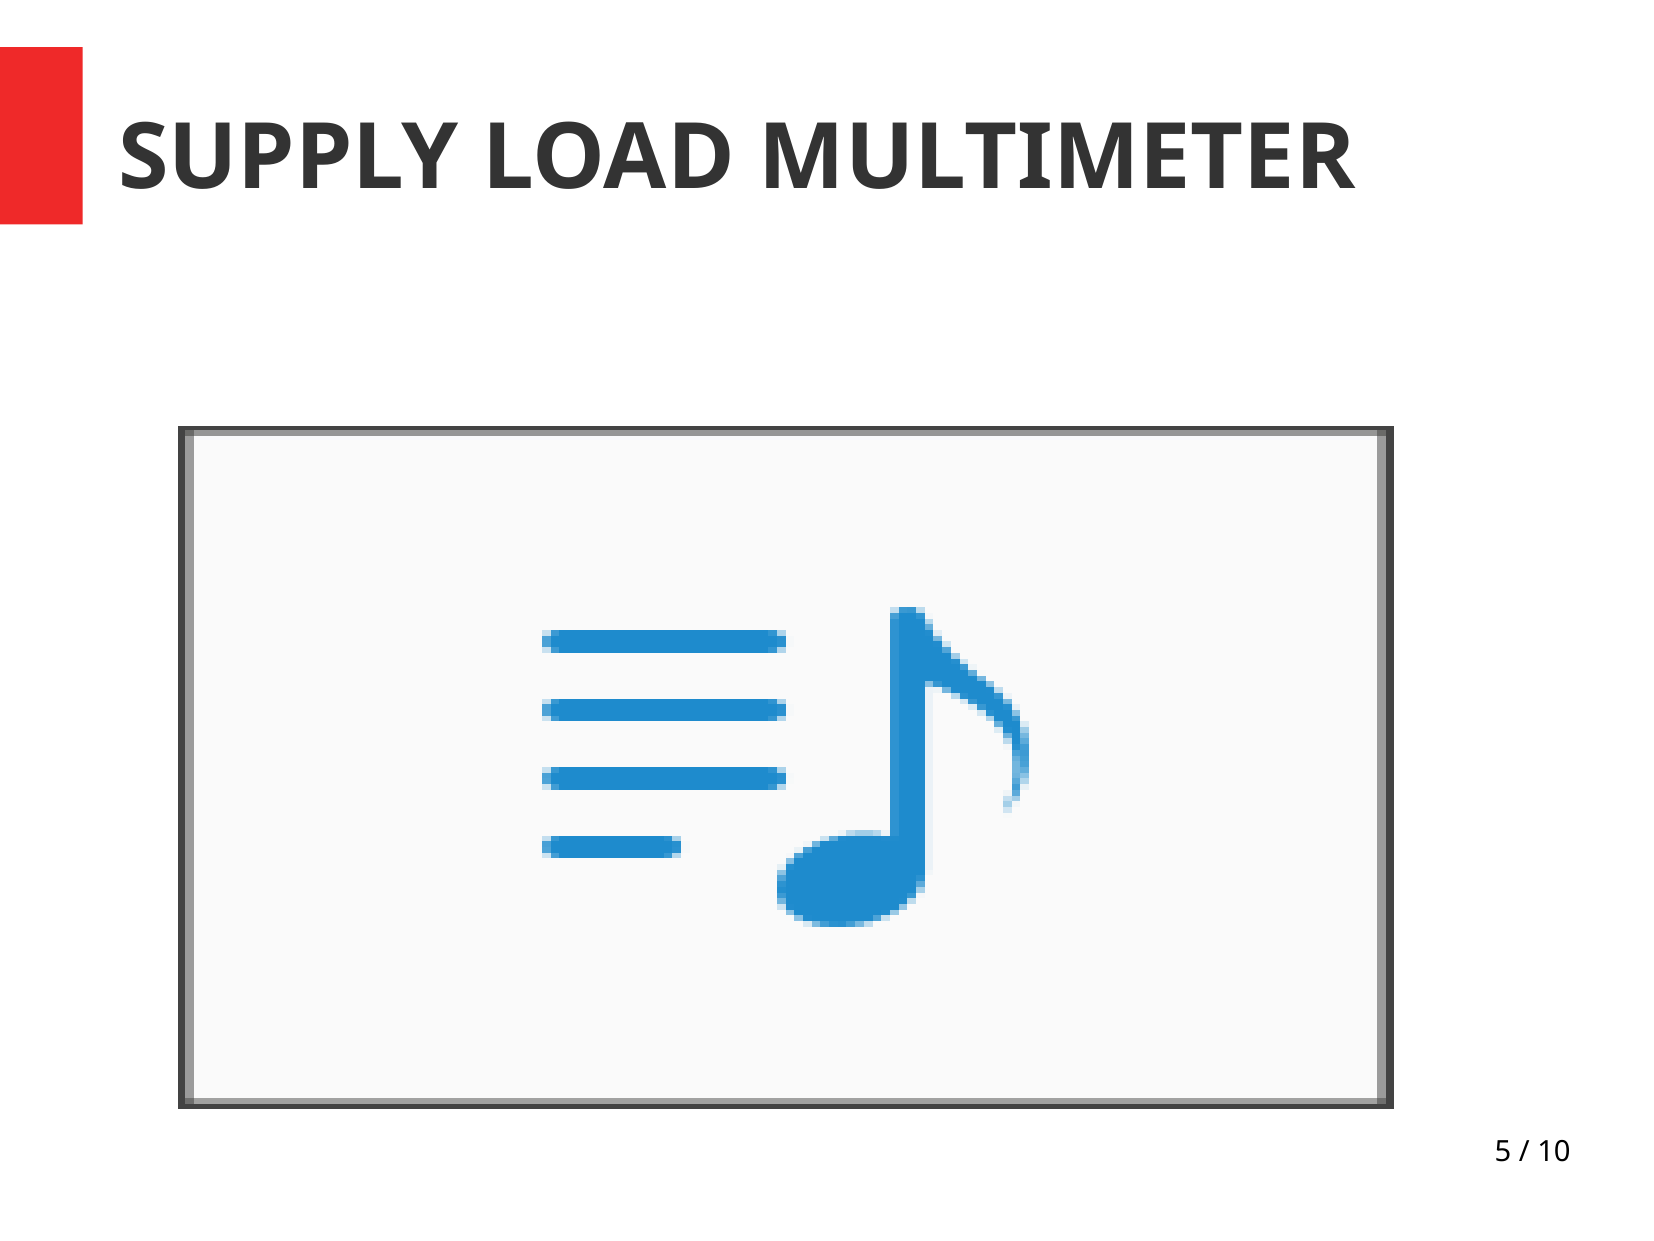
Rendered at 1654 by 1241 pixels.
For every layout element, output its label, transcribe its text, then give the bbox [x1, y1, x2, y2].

text_box [177, 425, 1396, 1111]
title SUPPLY LOAD MULTIMETER [118, 49, 1571, 257]
